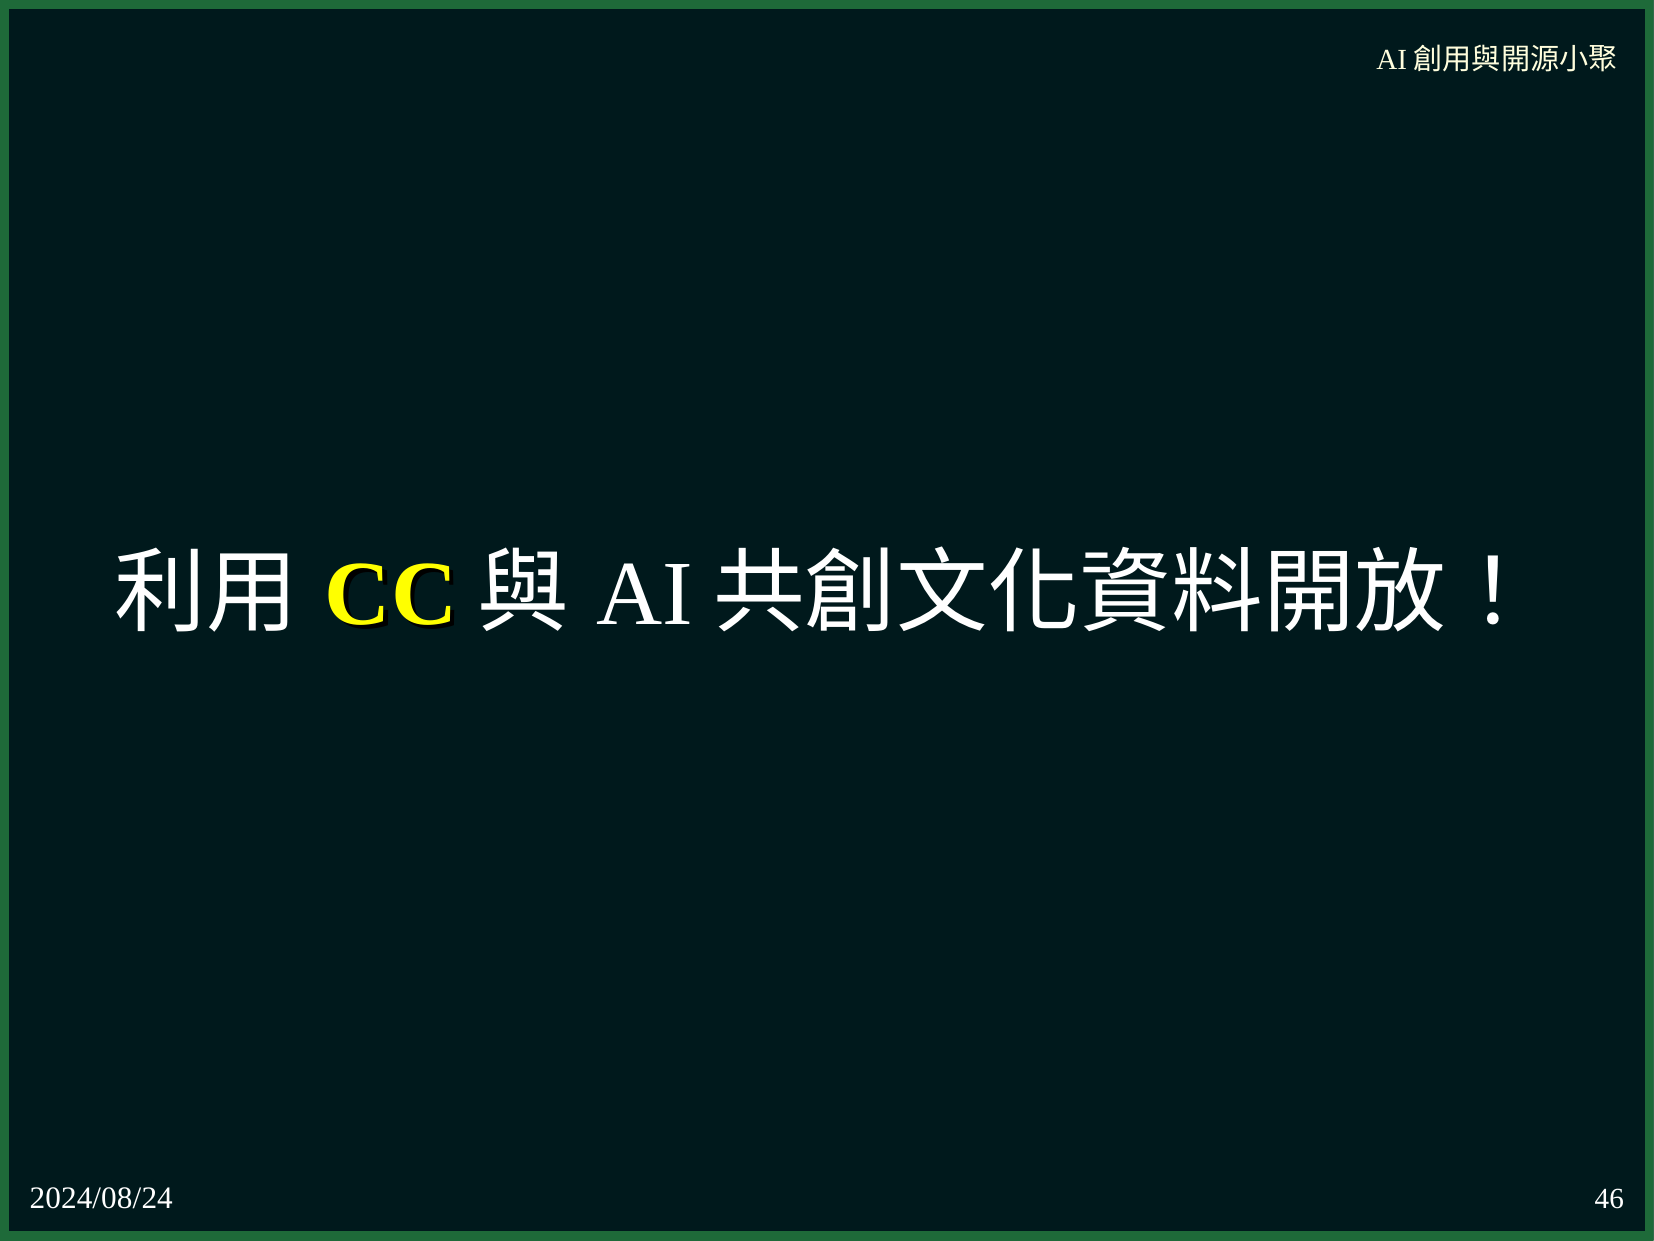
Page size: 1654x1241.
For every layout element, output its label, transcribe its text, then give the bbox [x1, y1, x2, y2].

title 利用CC與AI共創文化資料開放！ [82, 242, 1571, 927]
